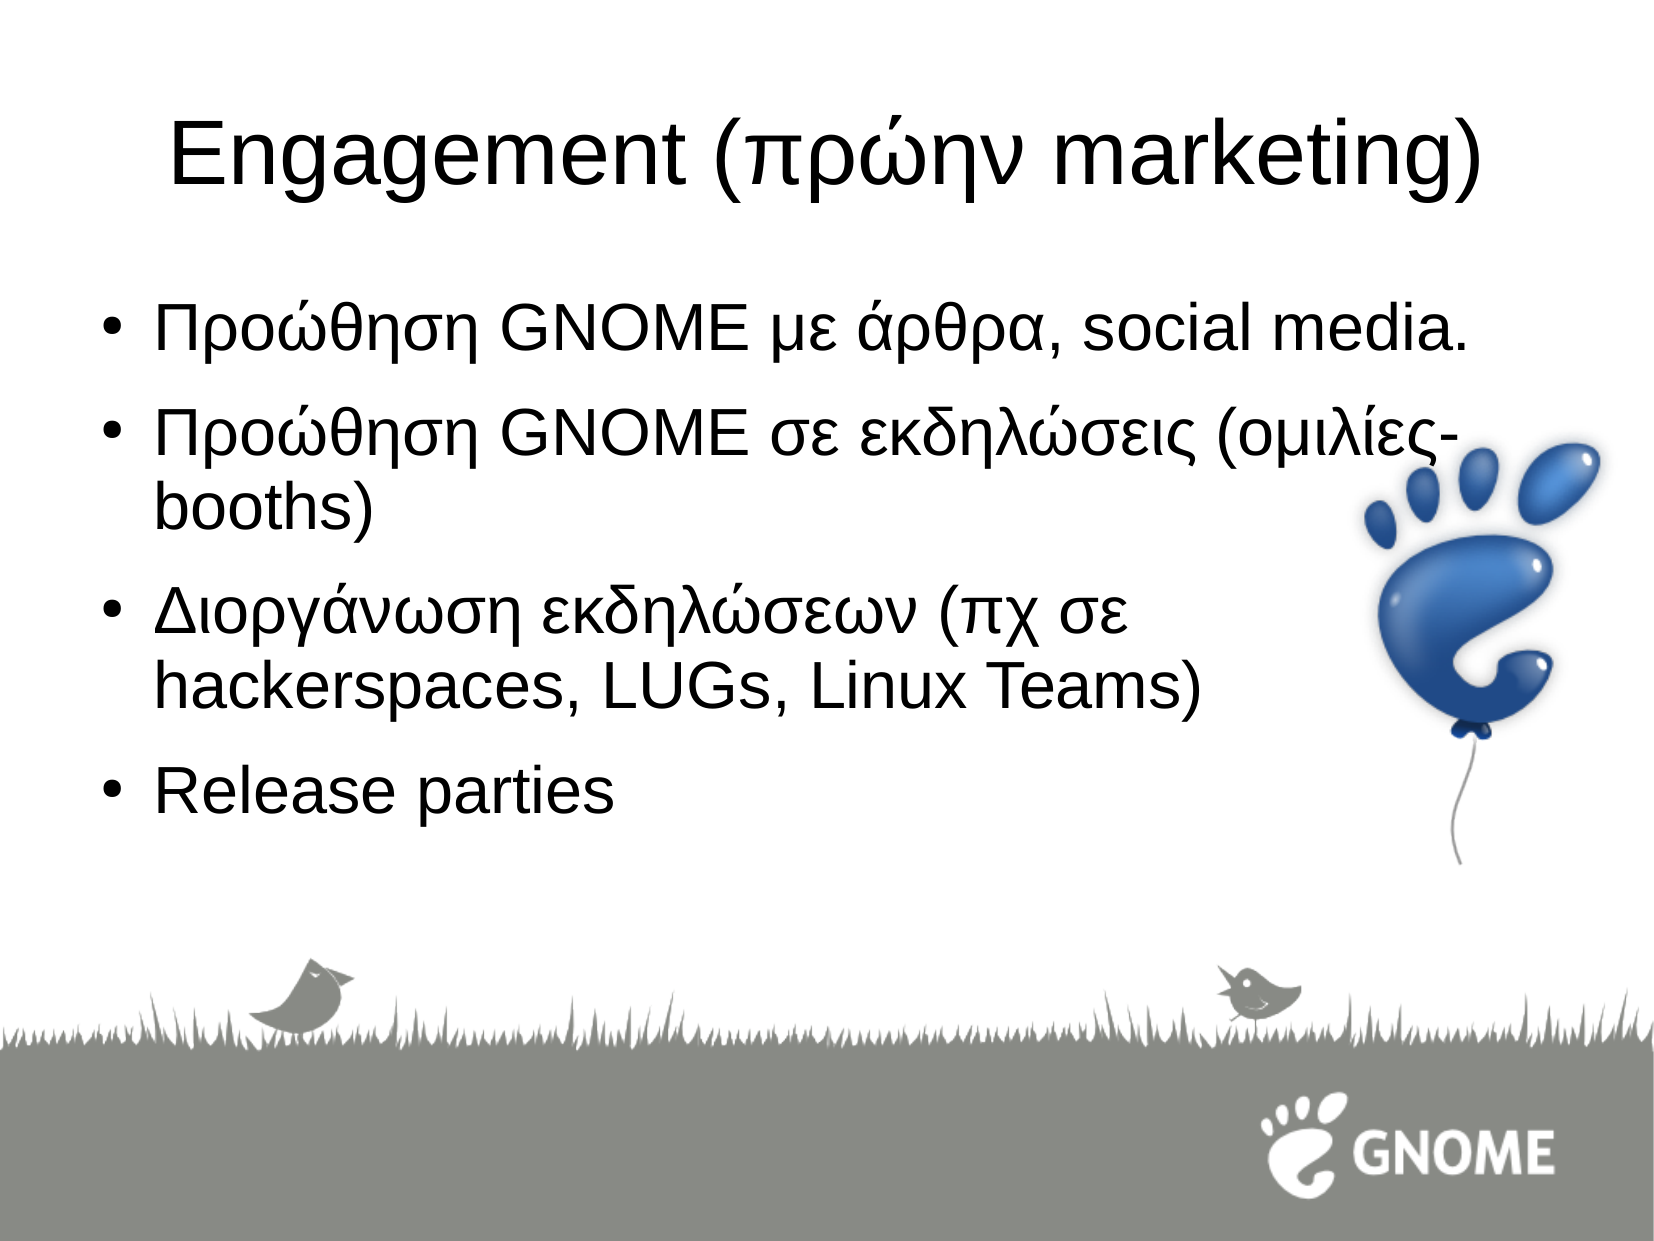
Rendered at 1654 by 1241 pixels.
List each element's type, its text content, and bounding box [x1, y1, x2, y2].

picture [0, 0, 1654, 1241]
list Προώθηση GNOME με άρθρα, social media. Προώθηση GNOME σε εκδηλώσεις (ομιλίες-booths) Διοργάνωση εκδηλώσεων (πχ σε hackerspaces, LUGs, Linux Teams) Release parties [82, 290, 1538, 1010]
title Engagement (πρώην marketing) [82, 49, 1571, 257]
